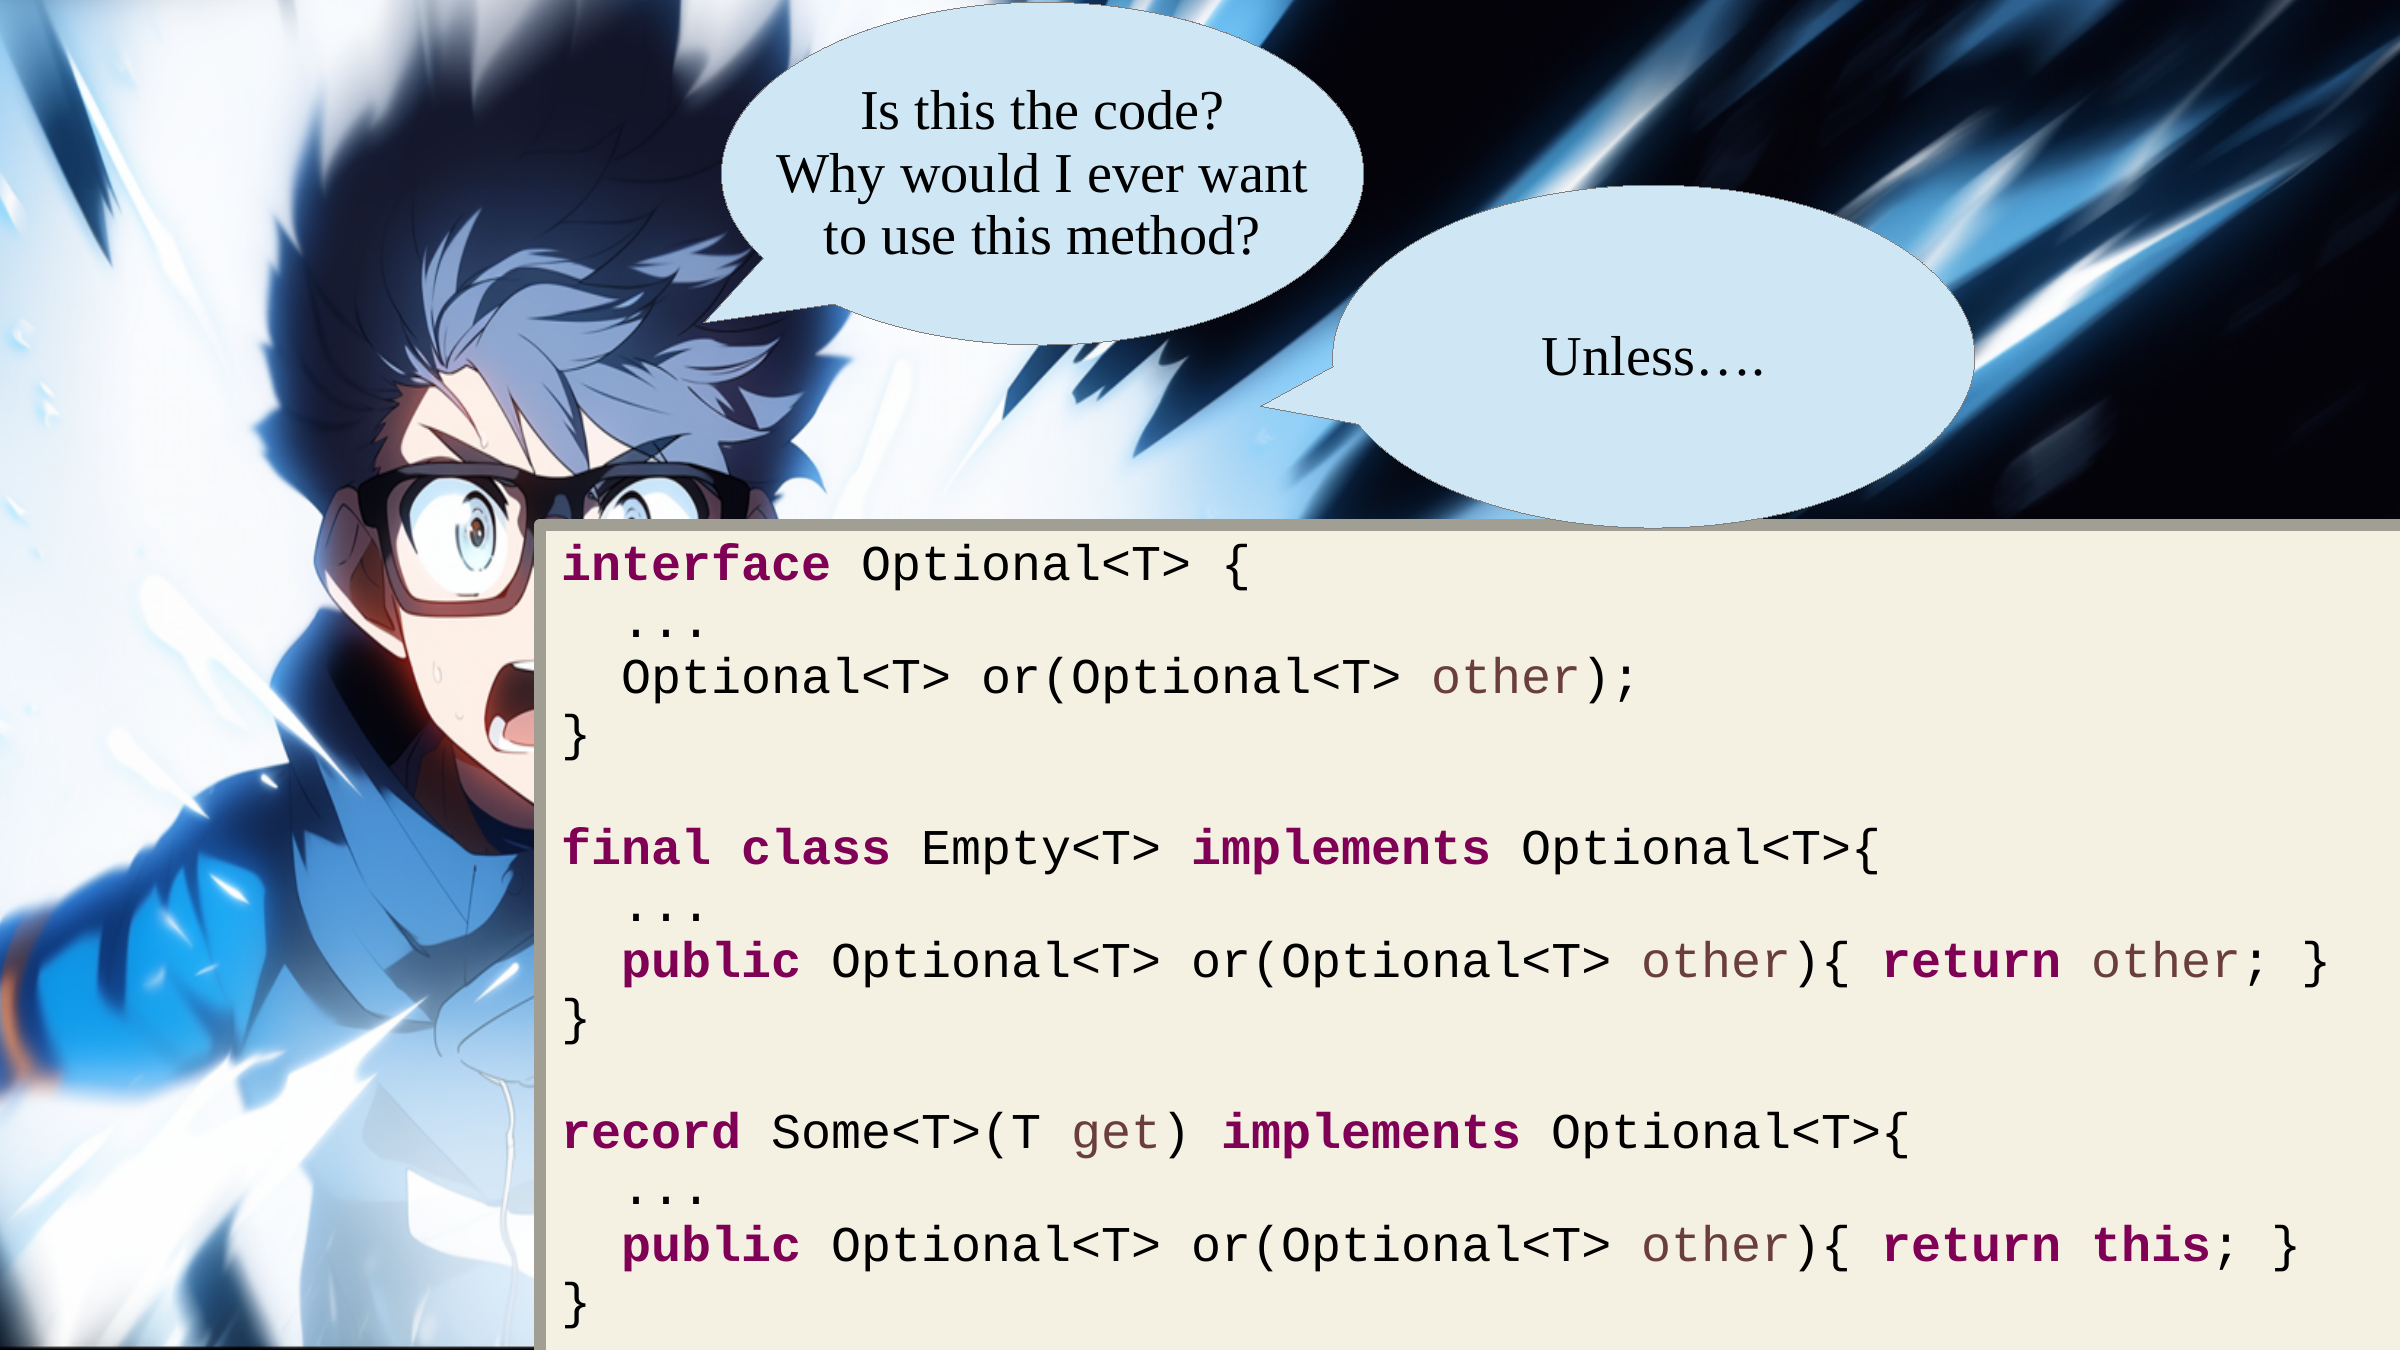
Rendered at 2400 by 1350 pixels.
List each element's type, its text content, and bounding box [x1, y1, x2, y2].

text_box interface Optional<T> { ... Optional<T> or(Optional<T> other); } final class Empty<T> implements Optional<T>{ ... public Optional<T> or(Optional<T> other){ return other; } } record Some<T>(T get) implements Optional<T>{ ... public Optional<T> or(Optional<T> other){ return this; } } [540, 525, 2400, 1350]
text_box Unless…. [1260, 185, 1975, 529]
picture [0, 0, 2400, 1350]
text_box Is this the code? Why would I ever want to use this method? [703, 2, 1364, 346]
